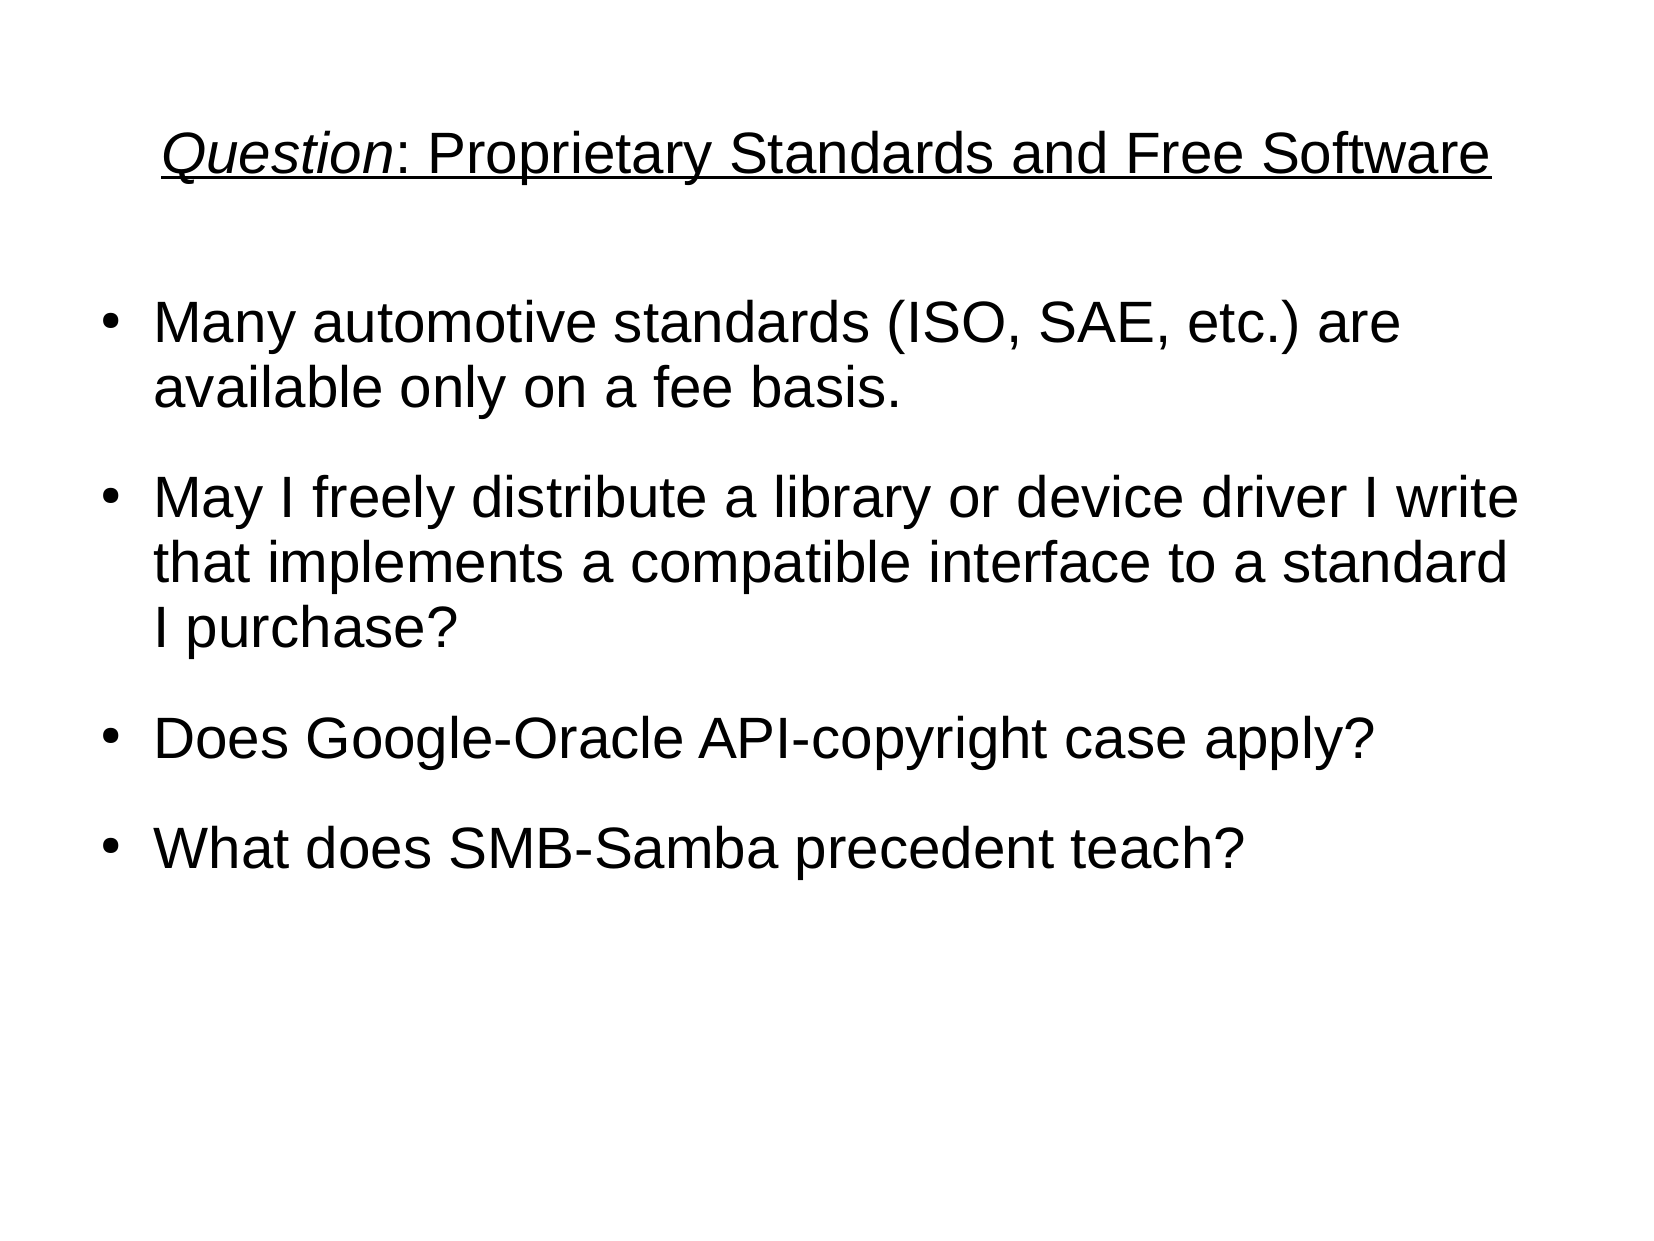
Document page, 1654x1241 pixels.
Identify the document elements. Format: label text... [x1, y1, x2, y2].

list Many automotive standards (ISO, SAE, etc.) are available only on a fee basis. May I freely distribute a library or device driver I write that implements a compatible interface to a standard I purchase? Does Google-Oracle API-copyright case apply? What does SMB-Samba precedent teach? [82, 290, 1538, 1010]
title Question: Proprietary Standards and Free Software [82, 49, 1571, 257]
